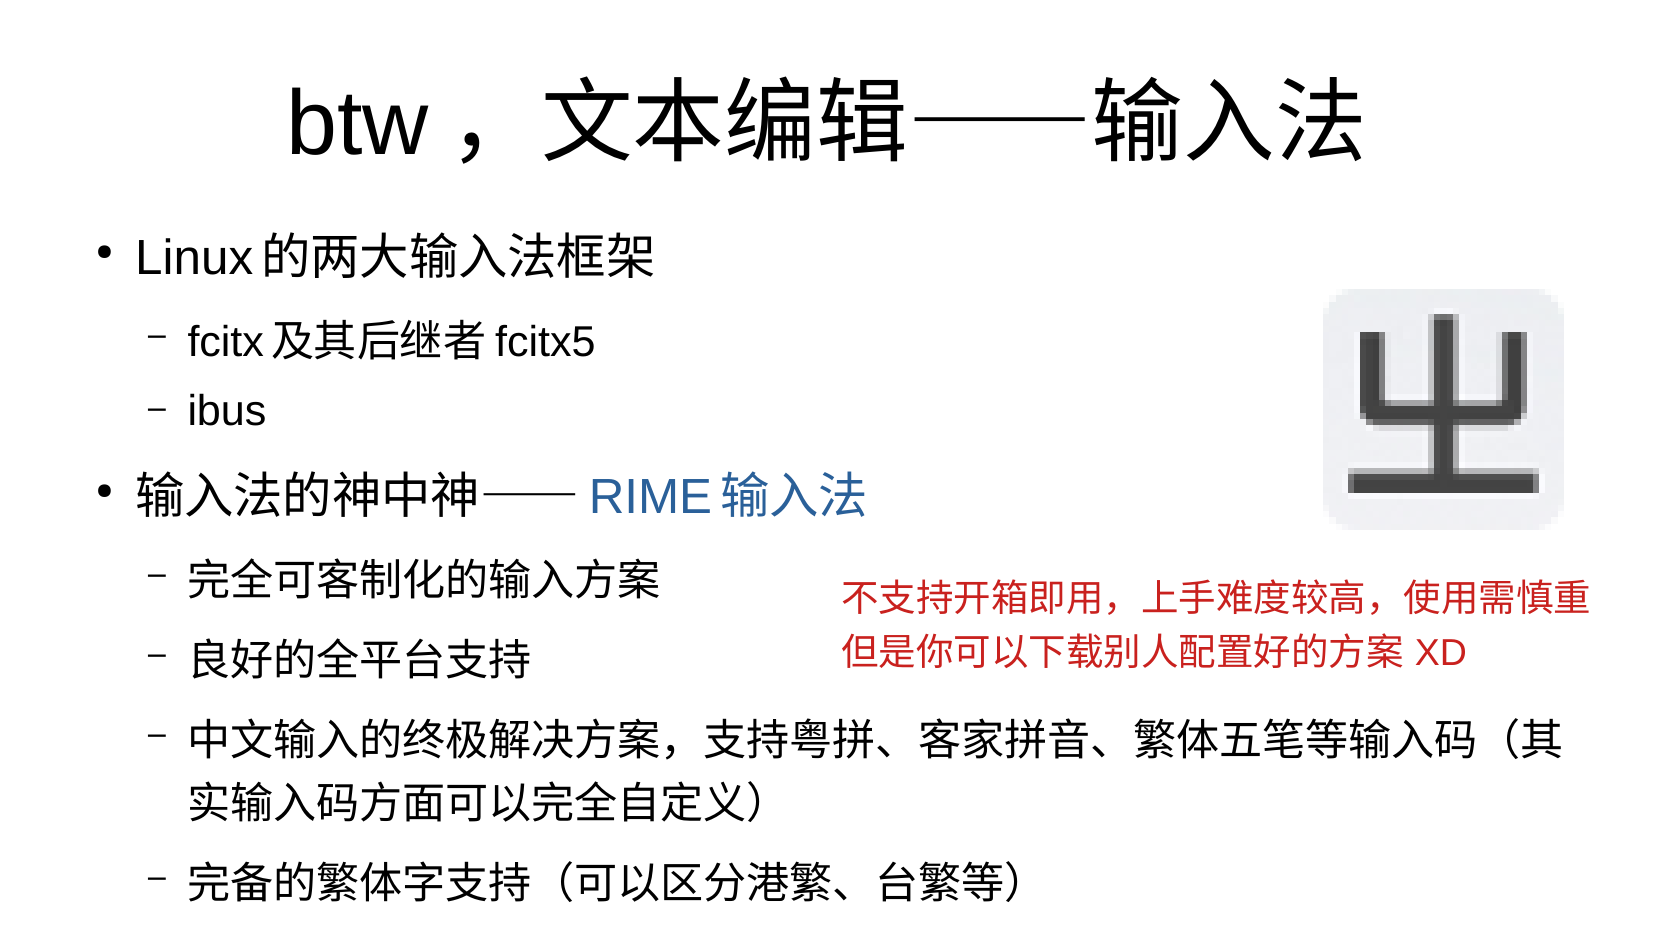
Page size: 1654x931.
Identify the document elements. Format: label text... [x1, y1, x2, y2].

title btw，文本编辑——输入法 [82, 37, 1571, 193]
text_box 不支持开箱即用，上手难度较高，使用需慎重 但是你可以下载别人配置好的方案XD [826, 560, 1654, 709]
list Linux的两大输入法框架 fcitx及其后继者fcitx5 ibus 输入法的神中神——RIME输入法 完全可客制化的输入方案 良好的全平台支持 中文输入的终极解决方案，支持粤拼、客家拼音、繁体五笔等输入码（其实输入码方面可以完全自定义） 完备的繁体字支持（可以区分港繁、台繁等） [82, 217, 1571, 916]
picture [1299, 265, 1595, 560]
